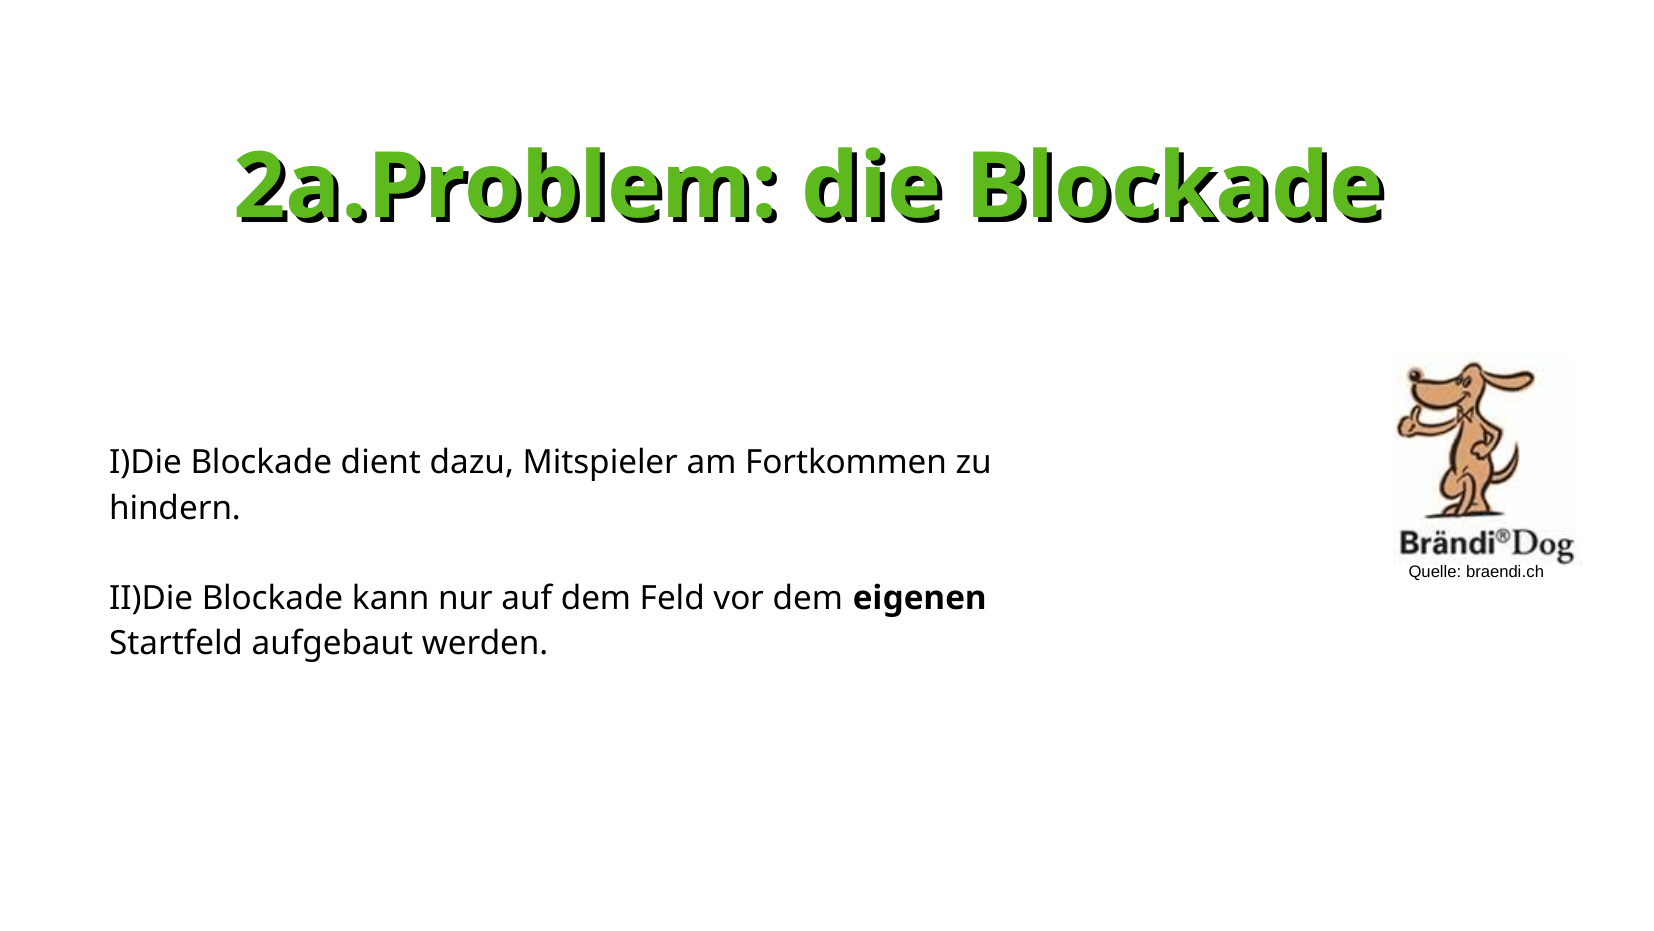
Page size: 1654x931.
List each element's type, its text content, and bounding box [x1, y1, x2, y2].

text_box I)Die Blockade dient dazu, Mitspieler am Fortkommen zu hindern. II)Die Blockade kann nur auf dem Feld vor dem eigenen Startfeld aufgebaut werden. [94, 295, 1099, 577]
title 2a.Problem: die Blockade [59, 104, 1559, 260]
picture [1294, 352, 1654, 578]
text_box Quelle: braendi.ch [1393, 555, 1607, 589]
